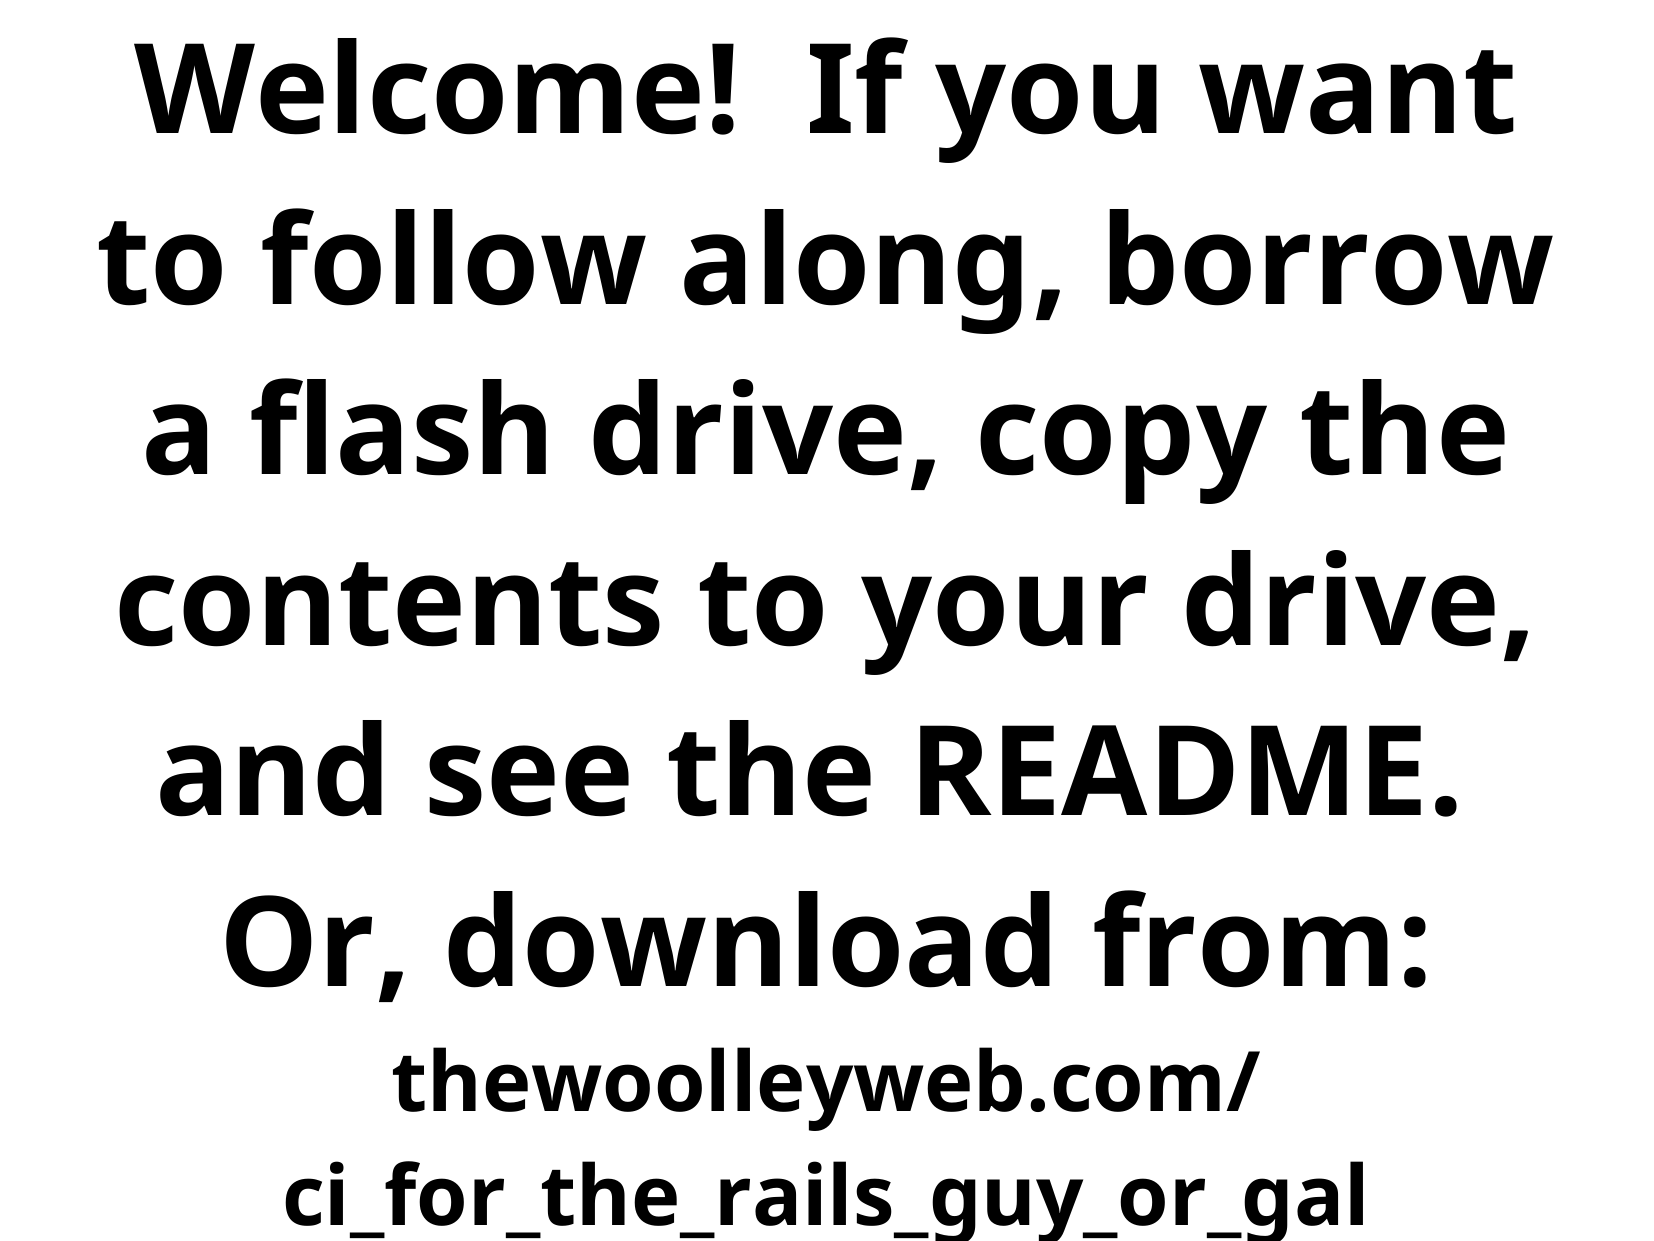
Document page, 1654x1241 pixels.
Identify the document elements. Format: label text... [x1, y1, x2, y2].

title Welcome! If you want to follow along, borrow a flash drive, copy the contents to your drive, and see the README. Or, download from: thewoolleyweb.com/ ci_for_the_rails_guy_or_gal [82, 49, 1571, 1201]
